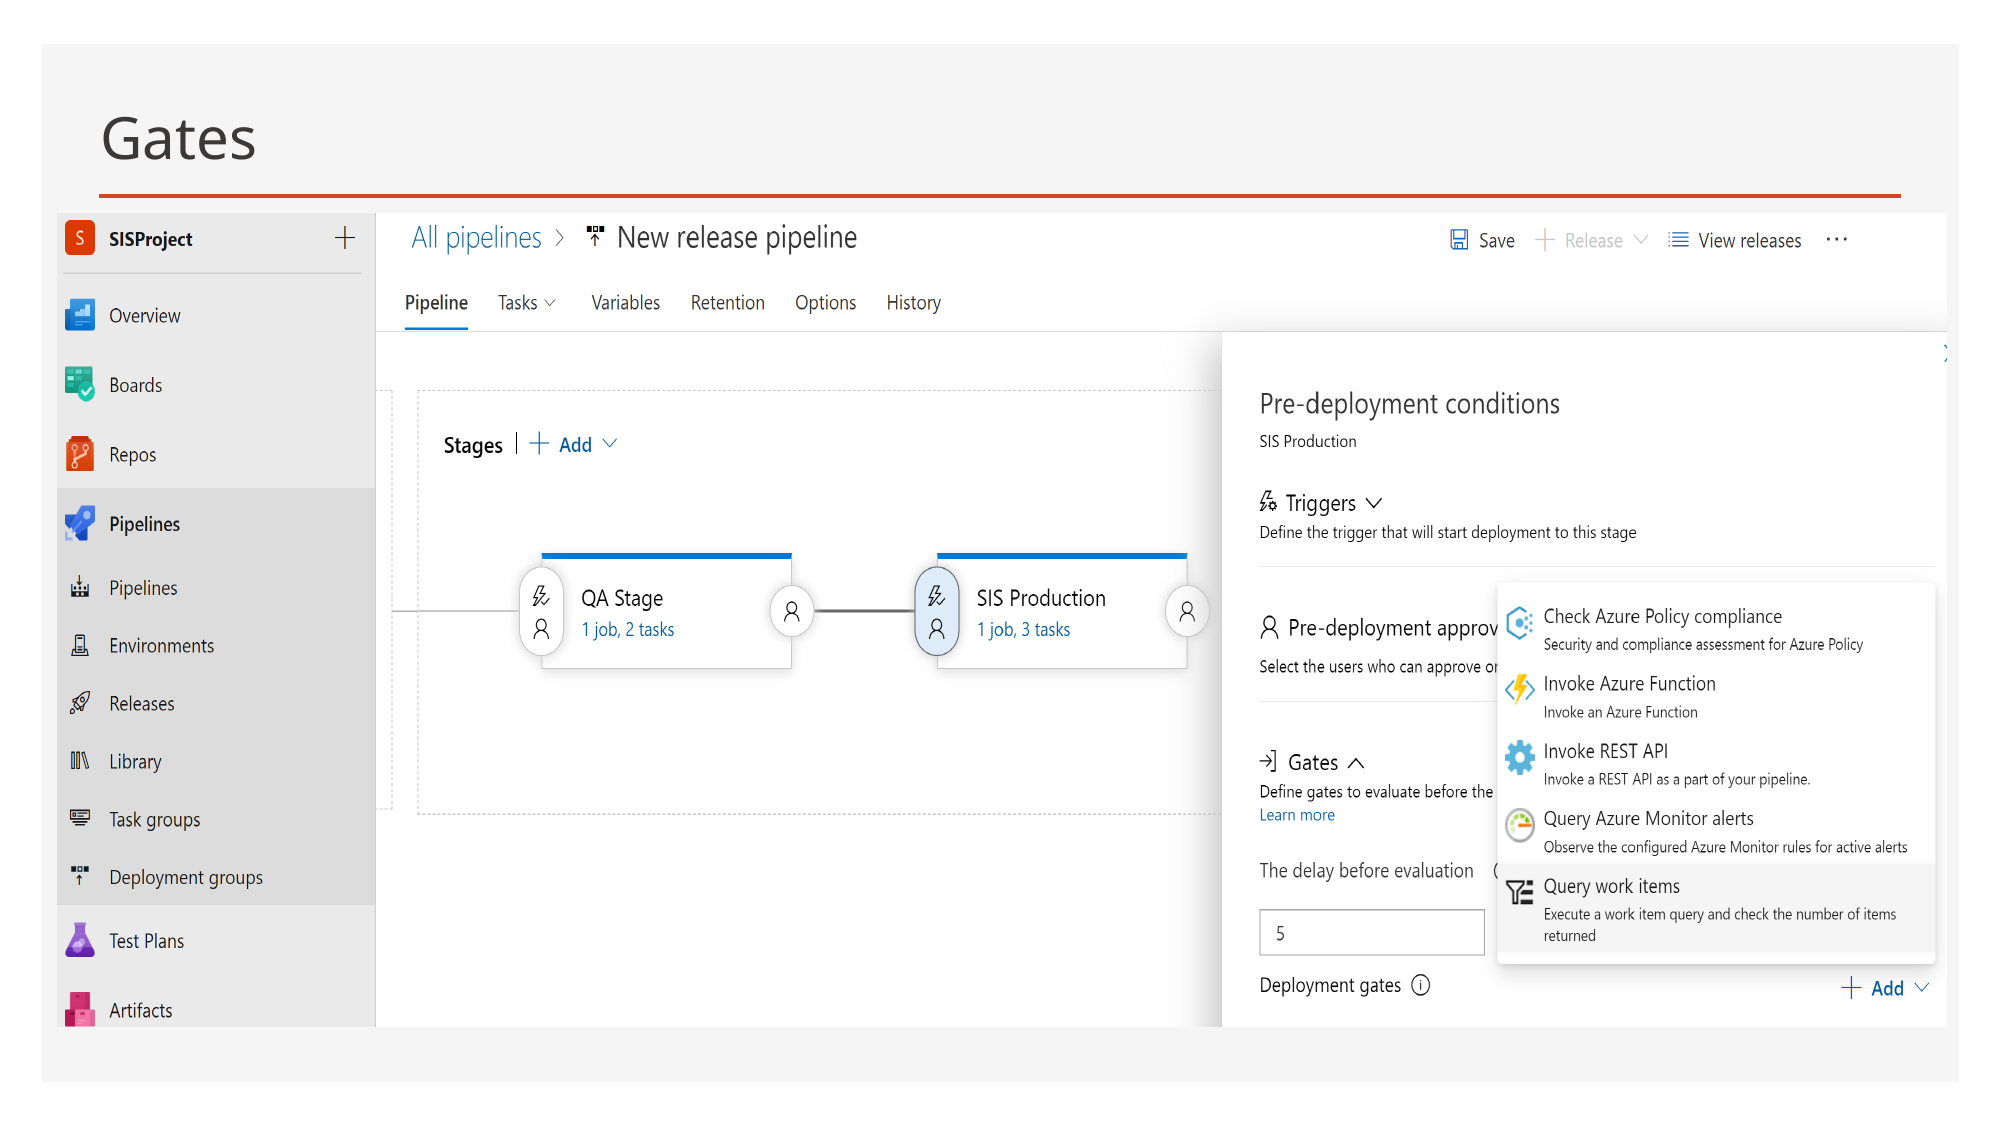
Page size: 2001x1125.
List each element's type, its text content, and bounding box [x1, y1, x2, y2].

picture [57, 213, 1947, 1027]
title Gates [85, 73, 1214, 179]
